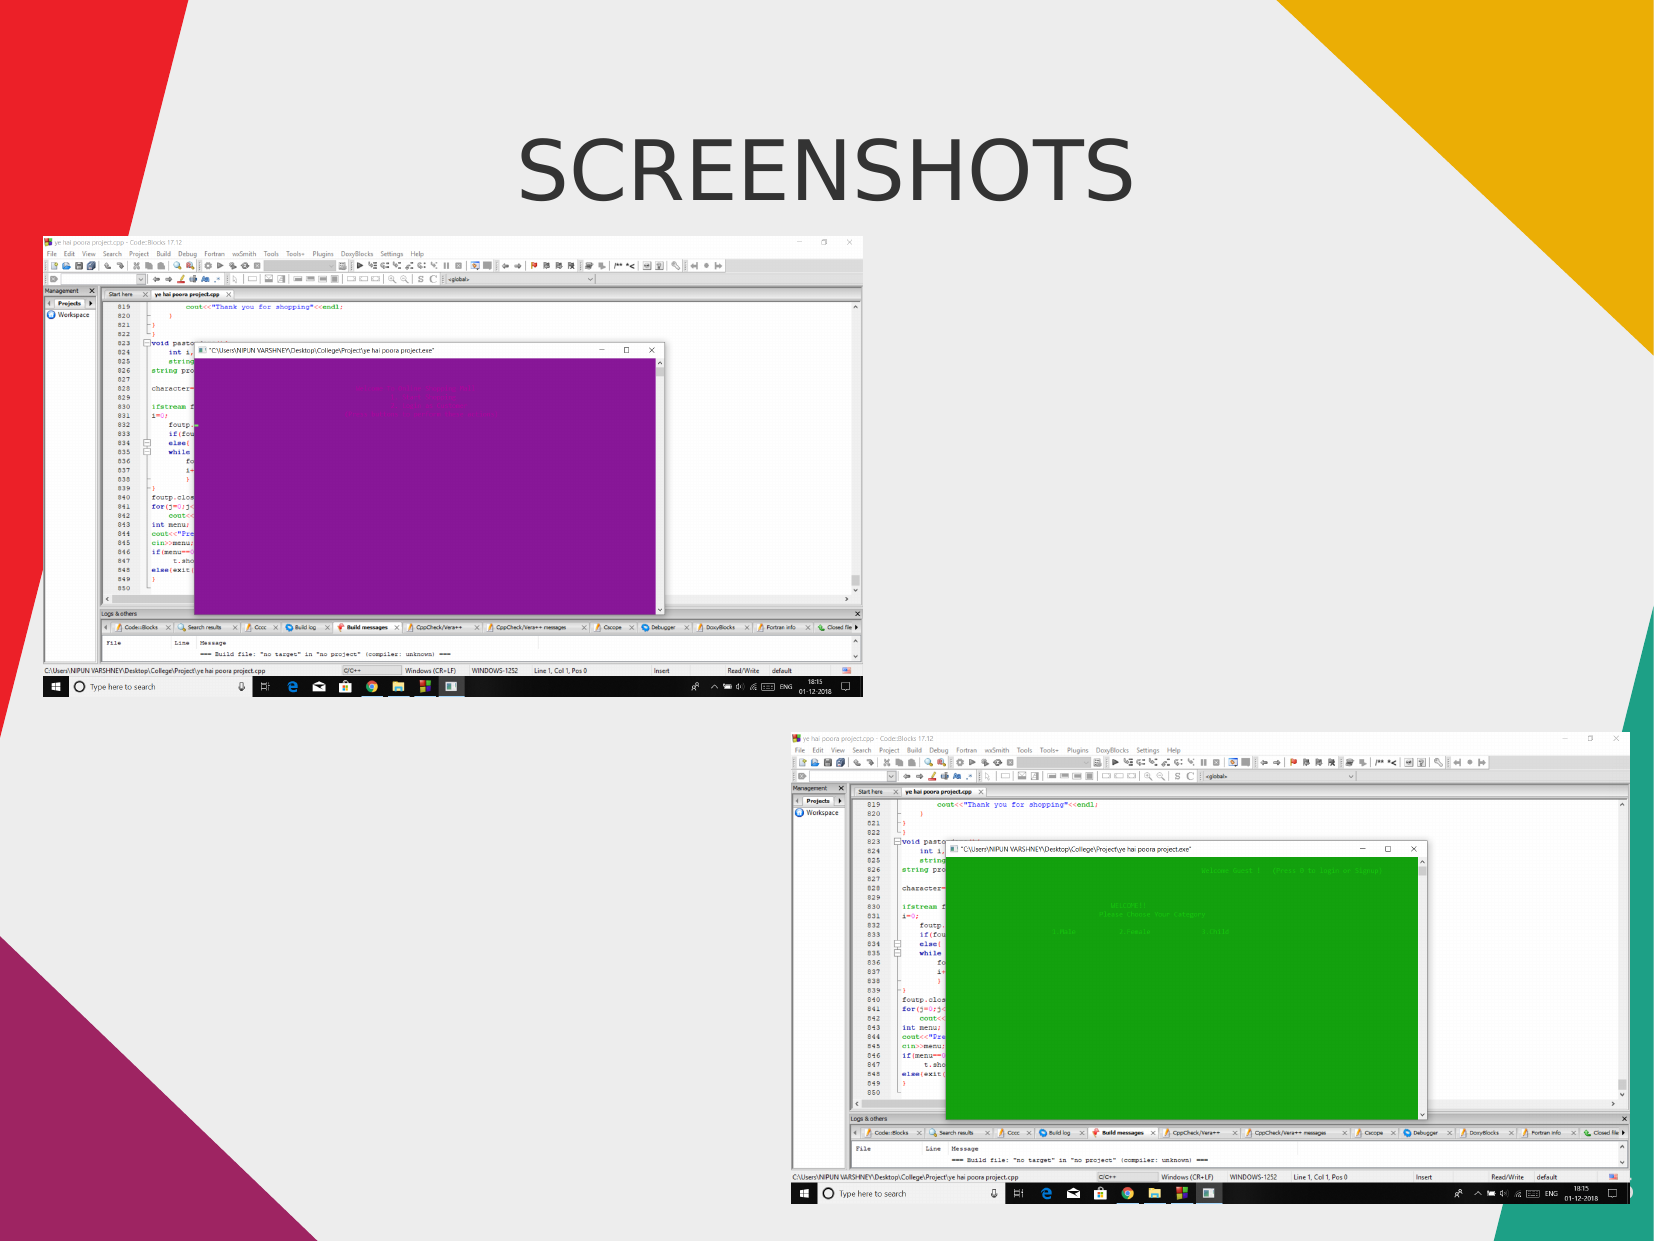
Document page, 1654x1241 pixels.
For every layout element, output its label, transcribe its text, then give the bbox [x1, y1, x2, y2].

picture [43, 236, 863, 697]
picture [791, 732, 1630, 1205]
title SCREENSHOTS [114, 73, 1539, 271]
